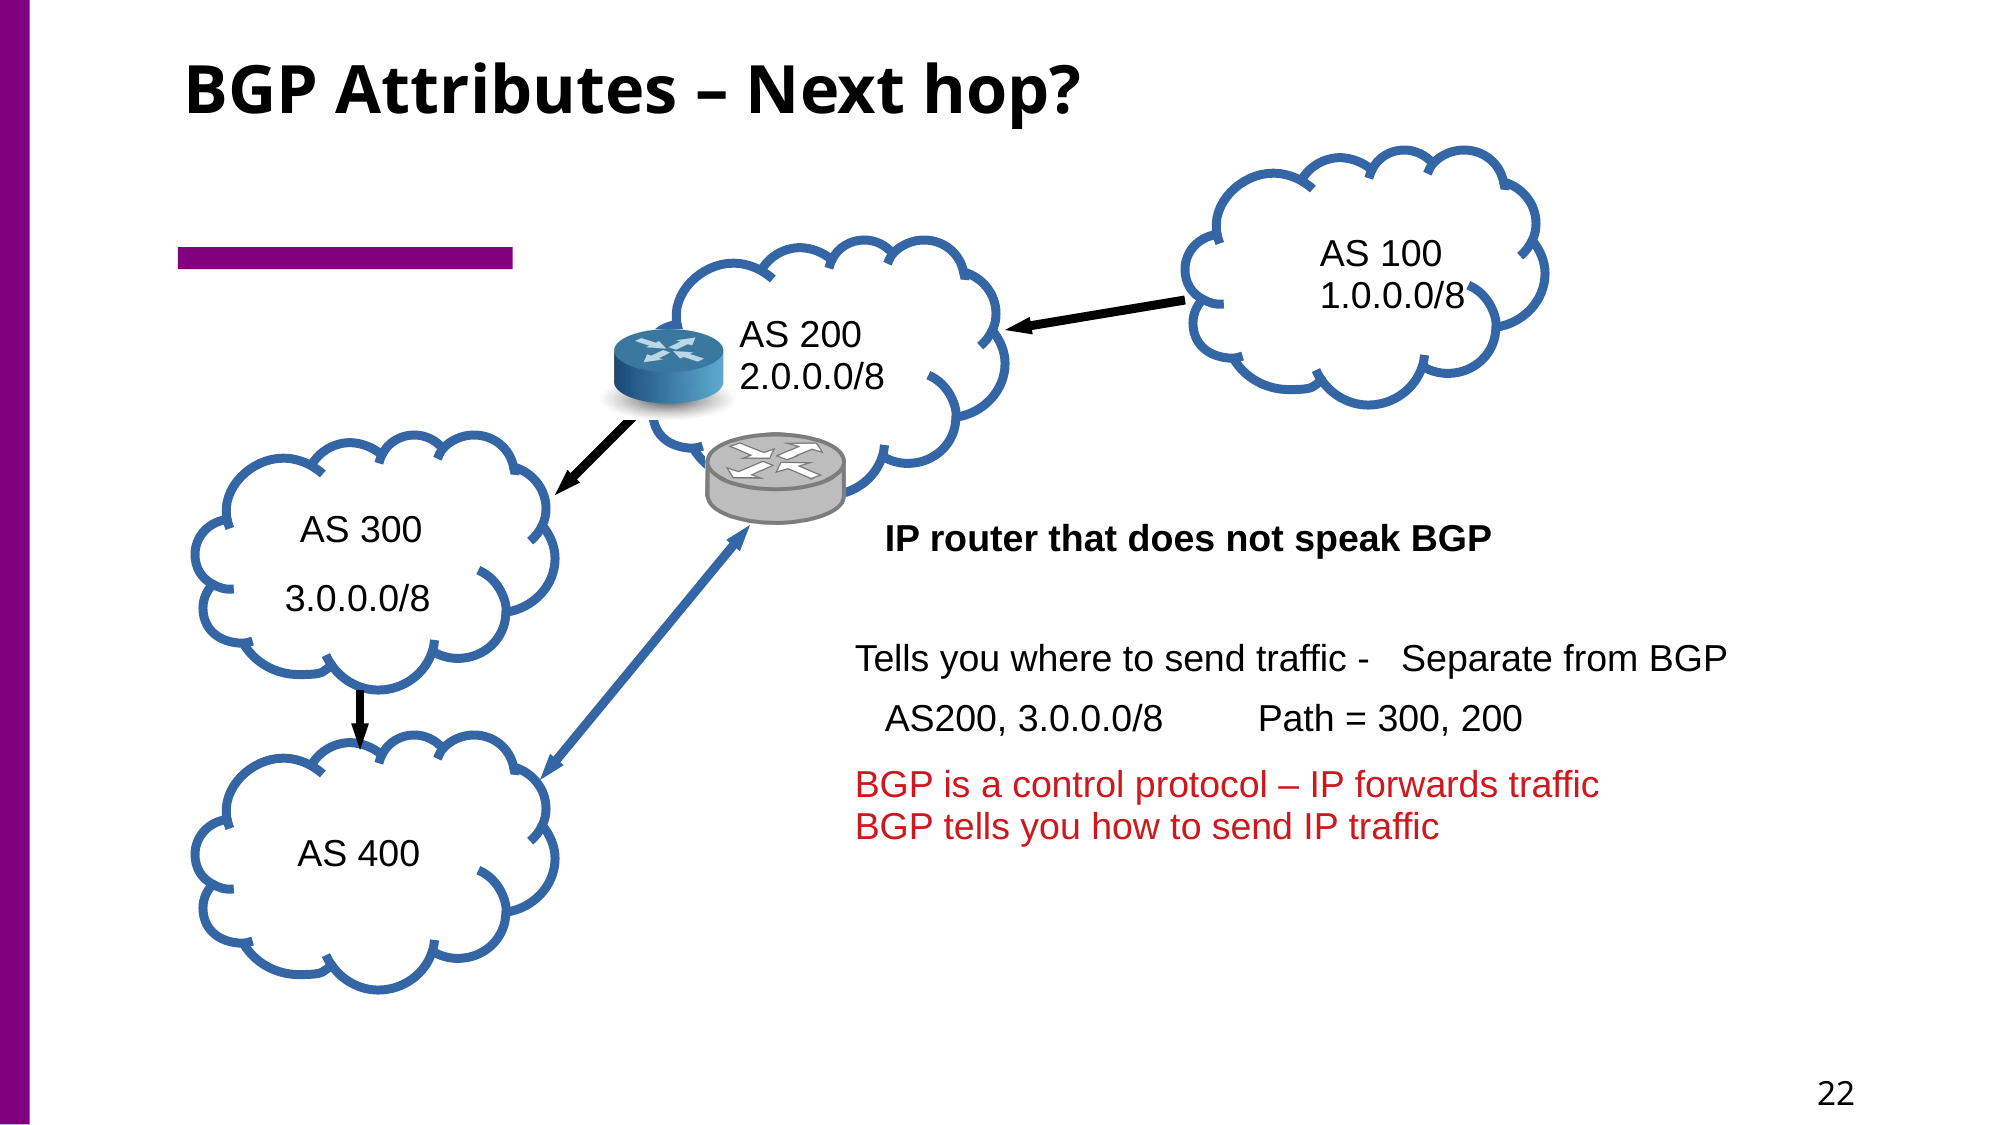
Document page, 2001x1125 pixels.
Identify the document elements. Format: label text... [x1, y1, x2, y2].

text_box AS 400 [282, 825, 436, 924]
text_box IP router that does not speak BGP [870, 510, 1508, 567]
text_box AS 100 1.0.0.0/8 [1305, 224, 1481, 324]
text_box AS 200 2.0.0.0/8 [724, 306, 901, 405]
text_box AS 300 [285, 501, 438, 570]
title BGP Attributes – Next hop? [133, 0, 1946, 135]
text_box 3.0.0.0/8 [270, 570, 446, 627]
text_box AS200, 3.0.0.0/8 Path = 300, 200 [870, 690, 1681, 789]
picture [599, 329, 736, 421]
text_box Tells you where to send traffic - Separate from BGP BGP is a control protocol – IP forwards traffic BGP tells you how to send IP traffic [840, 630, 1754, 855]
picture [705, 432, 846, 526]
